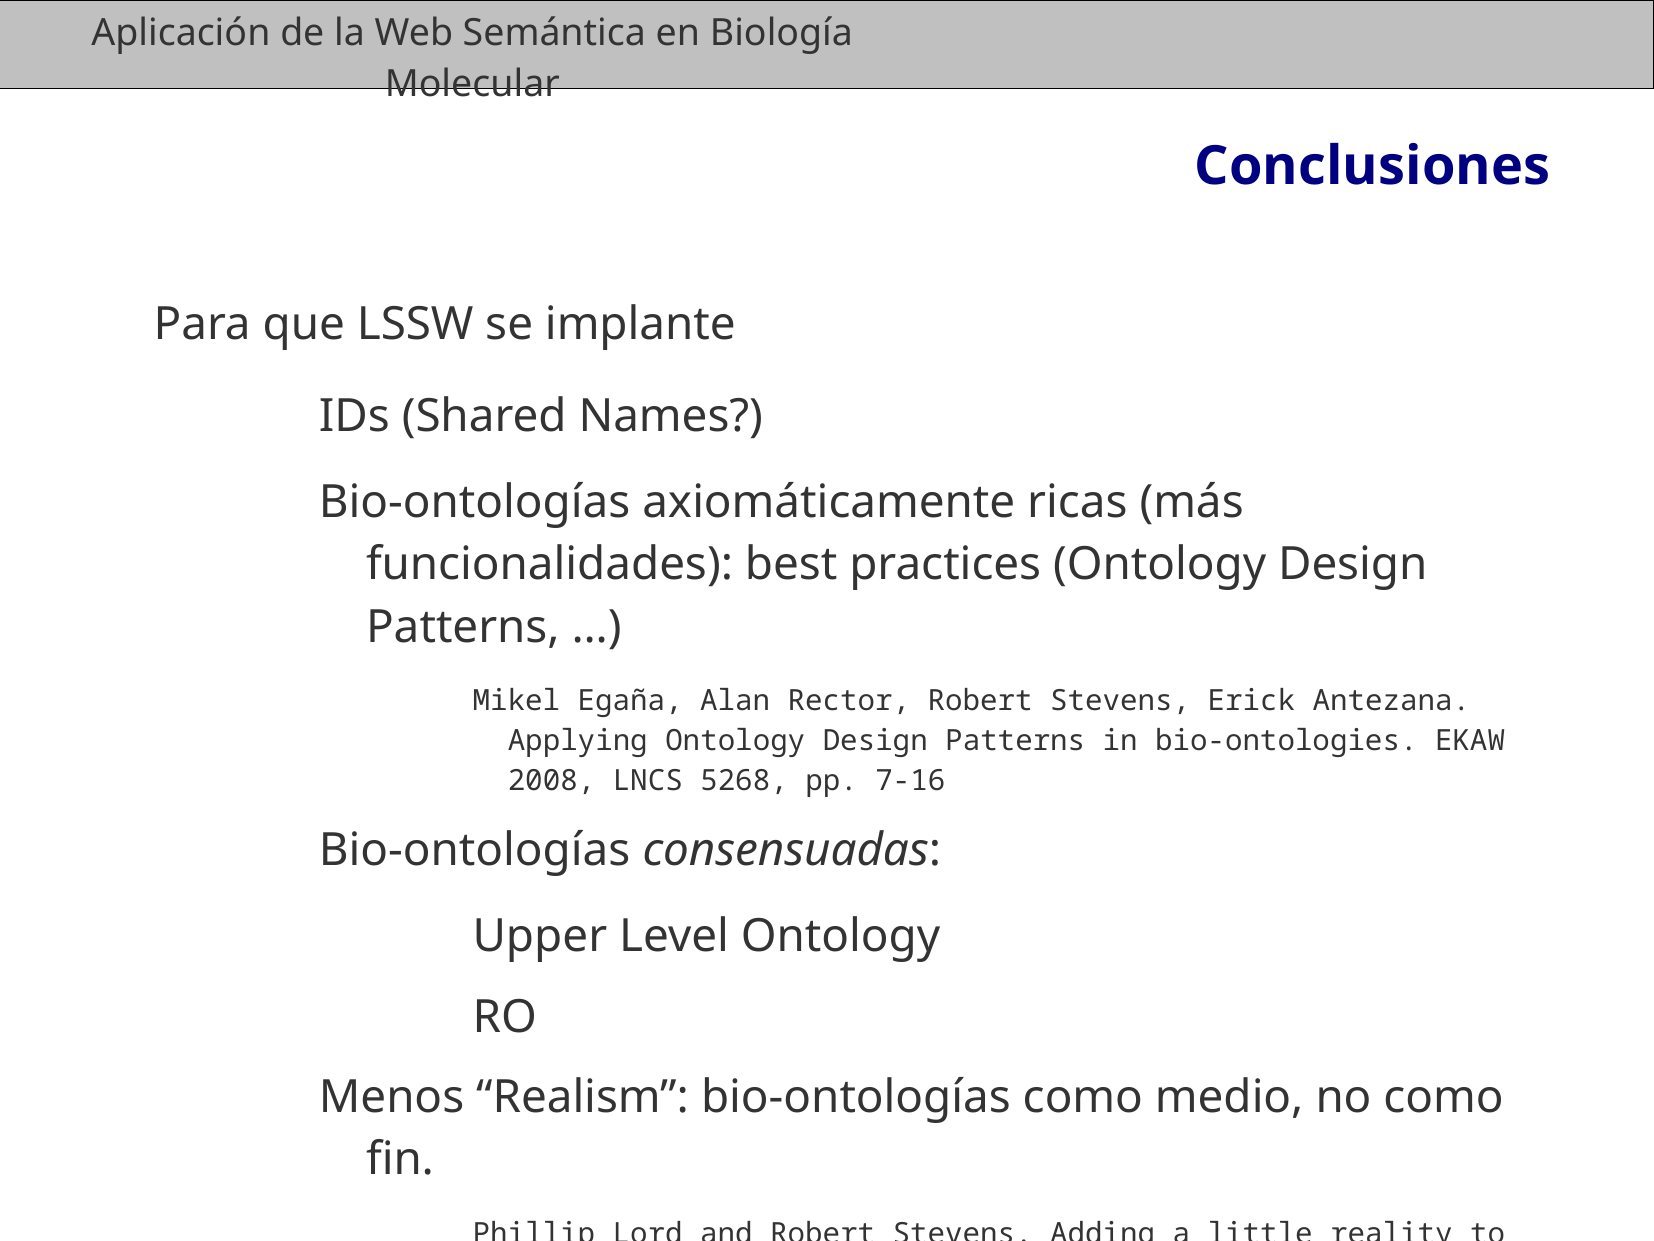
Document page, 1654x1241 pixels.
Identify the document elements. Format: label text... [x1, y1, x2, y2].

text_box [0, 0, 1654, 89]
text_box Conclusiones [1092, 125, 1654, 202]
list Para que LSSW se implante IDs (Shared Names?) Bio-ontologías axiomáticamente ricas (más funcionalidades): best practices (Ontology Design Patterns, …) Mikel Egaña, Alan Rector, Robert Stevens, Erick Antezana. Applying Ontology Design Patterns in bio-ontologies. EKAW 2008, LNCS 5268, pp. 7-16 Bio-ontologías consensuadas: Upper Level Ontology RO Menos “Realism”: bio-ontologías como medio, no como fin. Phillip Lord and Robert Stevens. Adding a little reality to building ontologies for biology. PLoS ONE, 5(9):e12258, 2010. [82, 290, 1571, 1241]
text_box Aplicación de la Web Semántica en Biología Molecular [0, 23, 945, 89]
